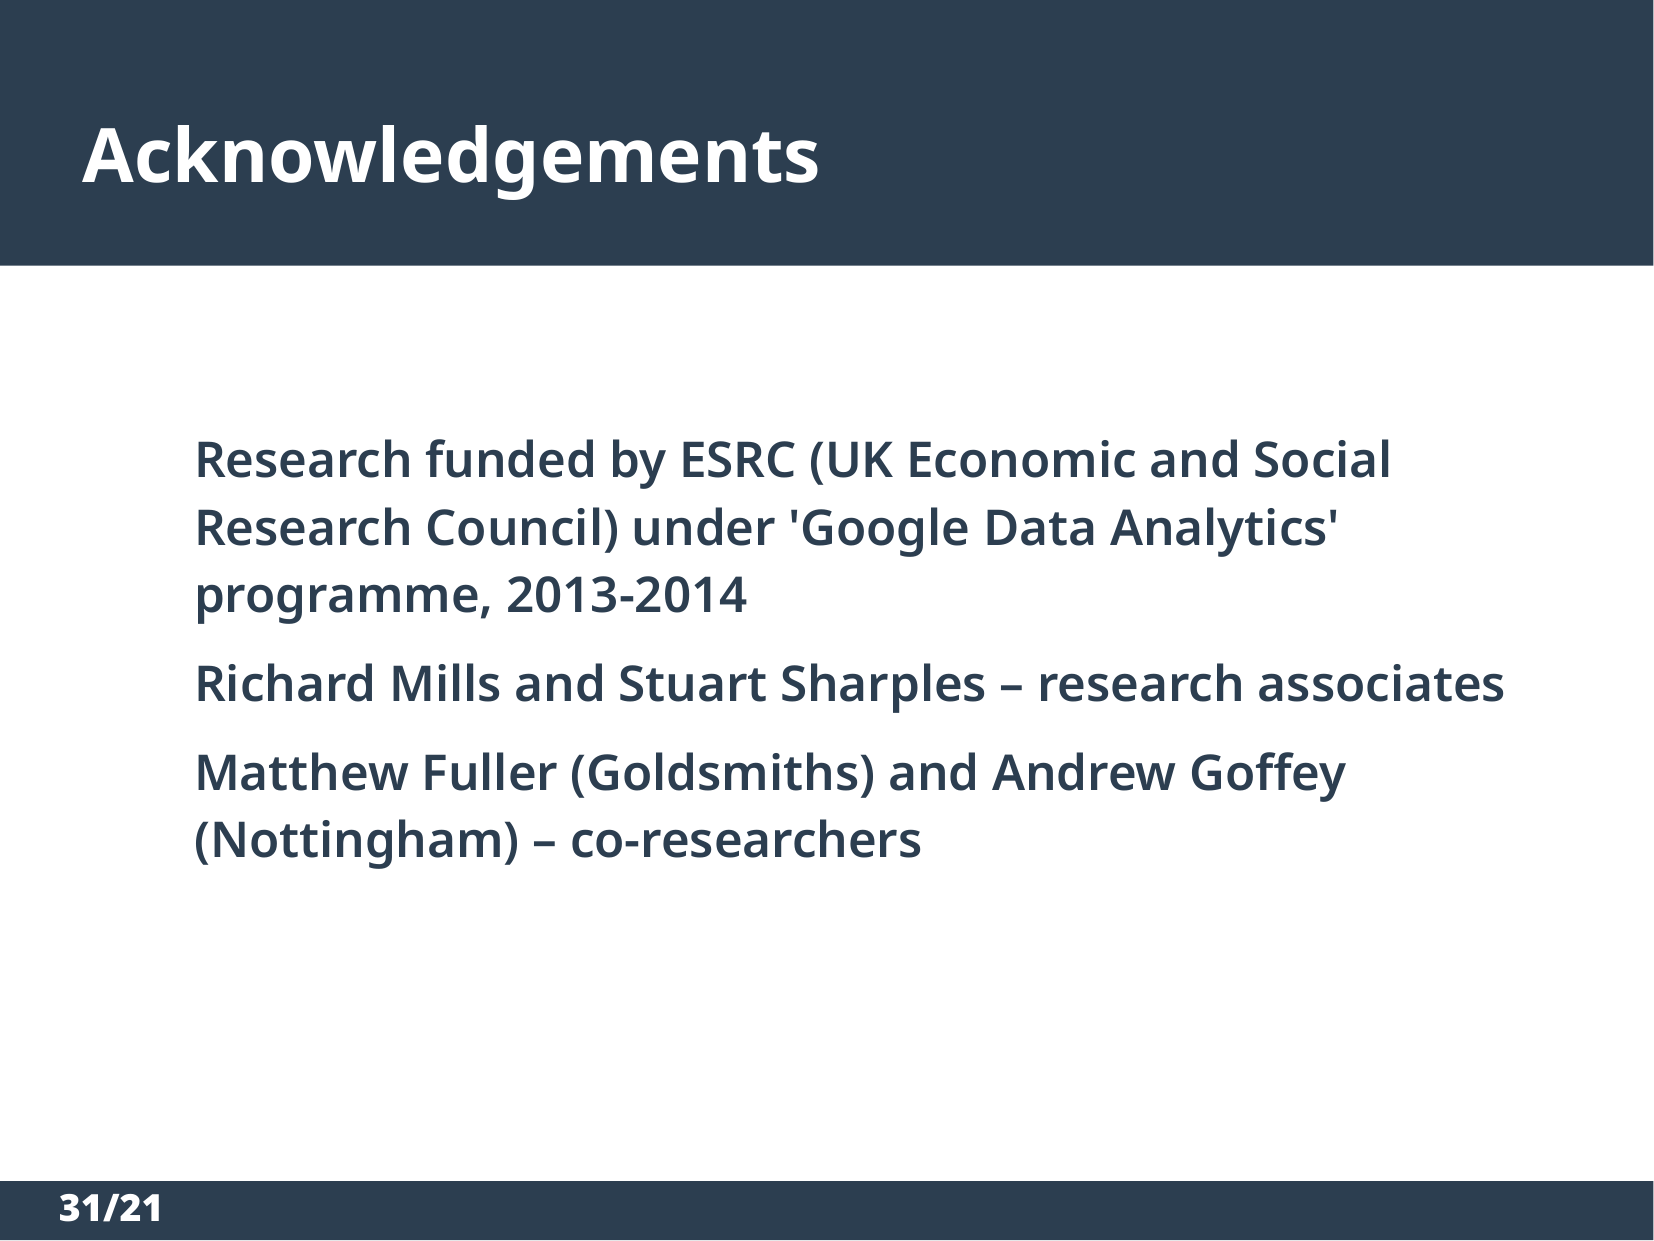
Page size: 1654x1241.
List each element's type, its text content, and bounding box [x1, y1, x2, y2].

title Acknowledgements [82, 49, 1571, 257]
list Research funded by ESRC (UK Economic and Social Research Council) under 'Google Data Analytics' programme, 2013-2014 Richard Mills and Stuart Sharples – research associates Matthew Fuller (Goldsmiths) and Andrew Goffey (Nottingham) – co-researchers [141, 425, 1571, 875]
